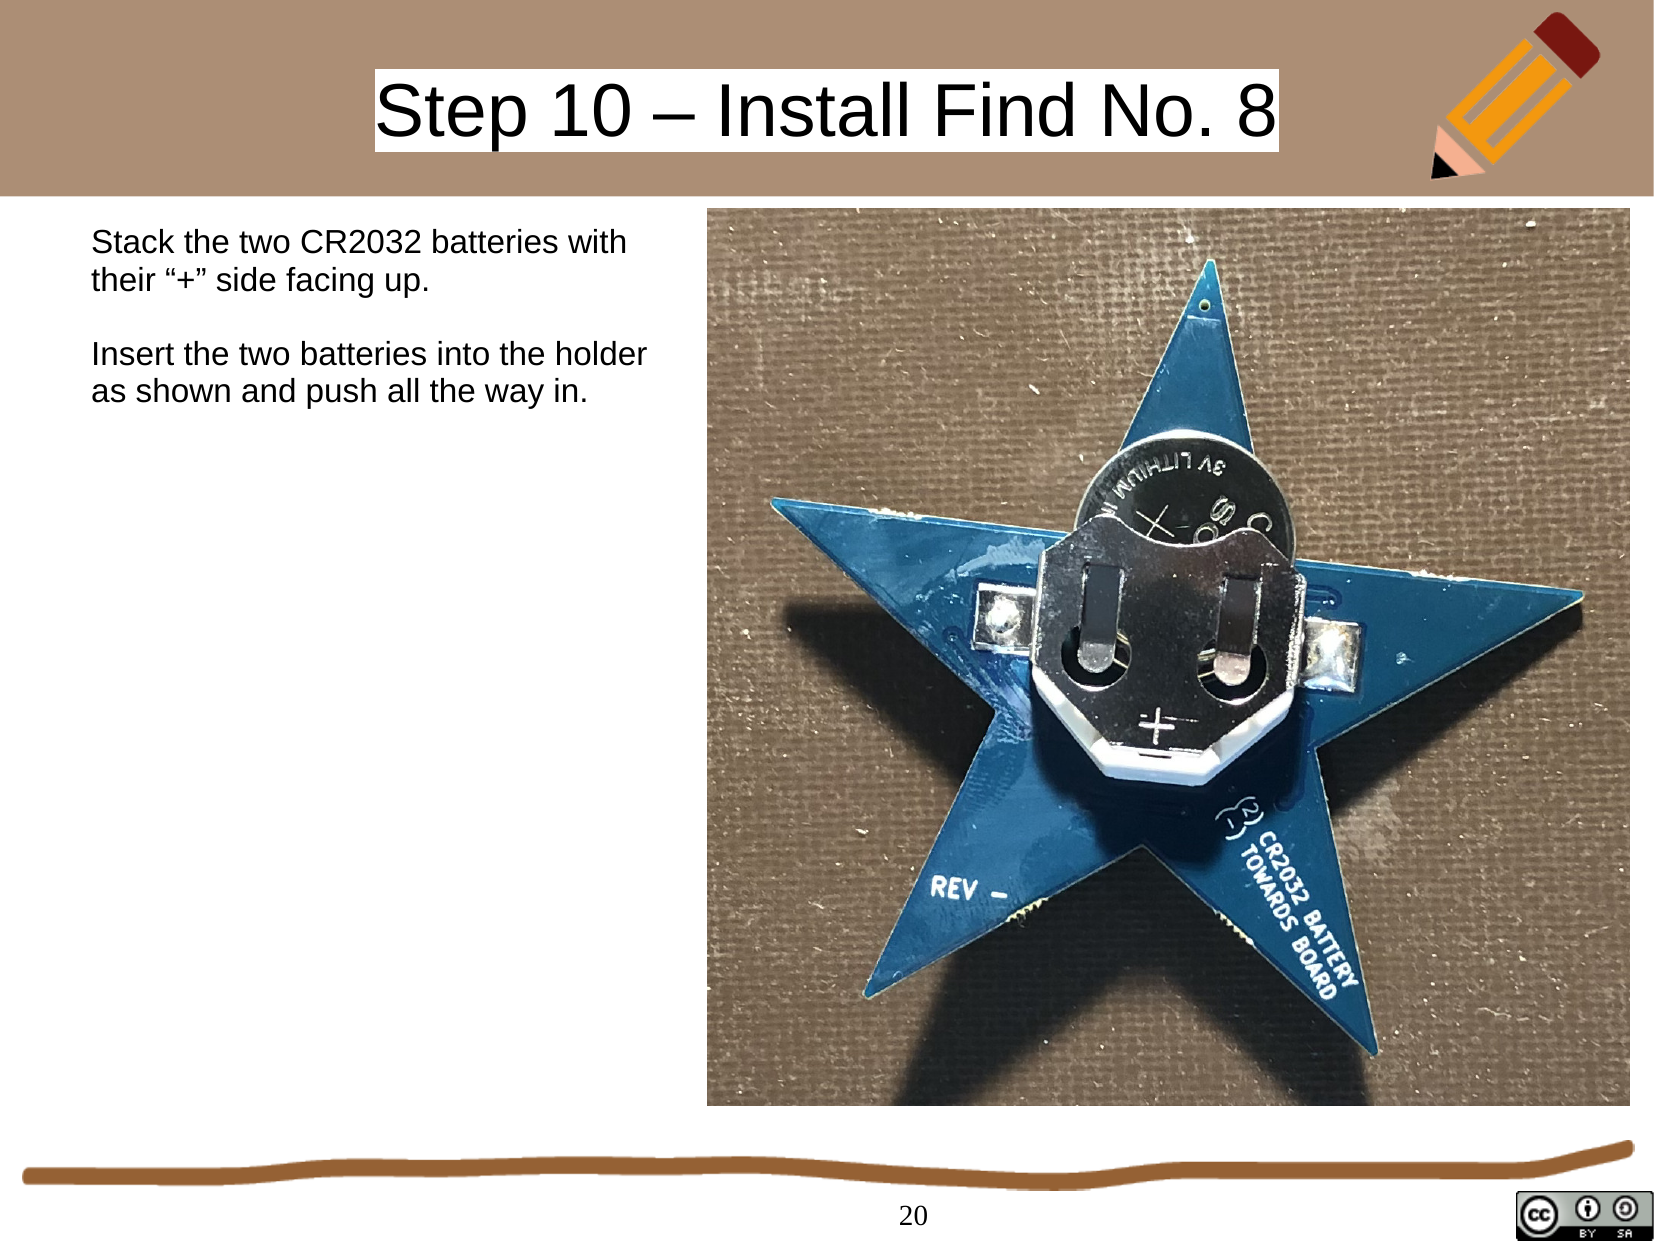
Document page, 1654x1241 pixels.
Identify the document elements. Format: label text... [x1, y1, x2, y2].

picture [22, 1140, 1654, 1241]
picture [1430, 12, 1601, 181]
title Step 10 – Install Find No. 8 [82, 49, 1571, 172]
text_box Stack the two CR2032 batteries with their “+” side facing up. Insert the two batteries into the holder as shown and push all the way in. [40, 216, 685, 615]
picture [707, 208, 1630, 1107]
